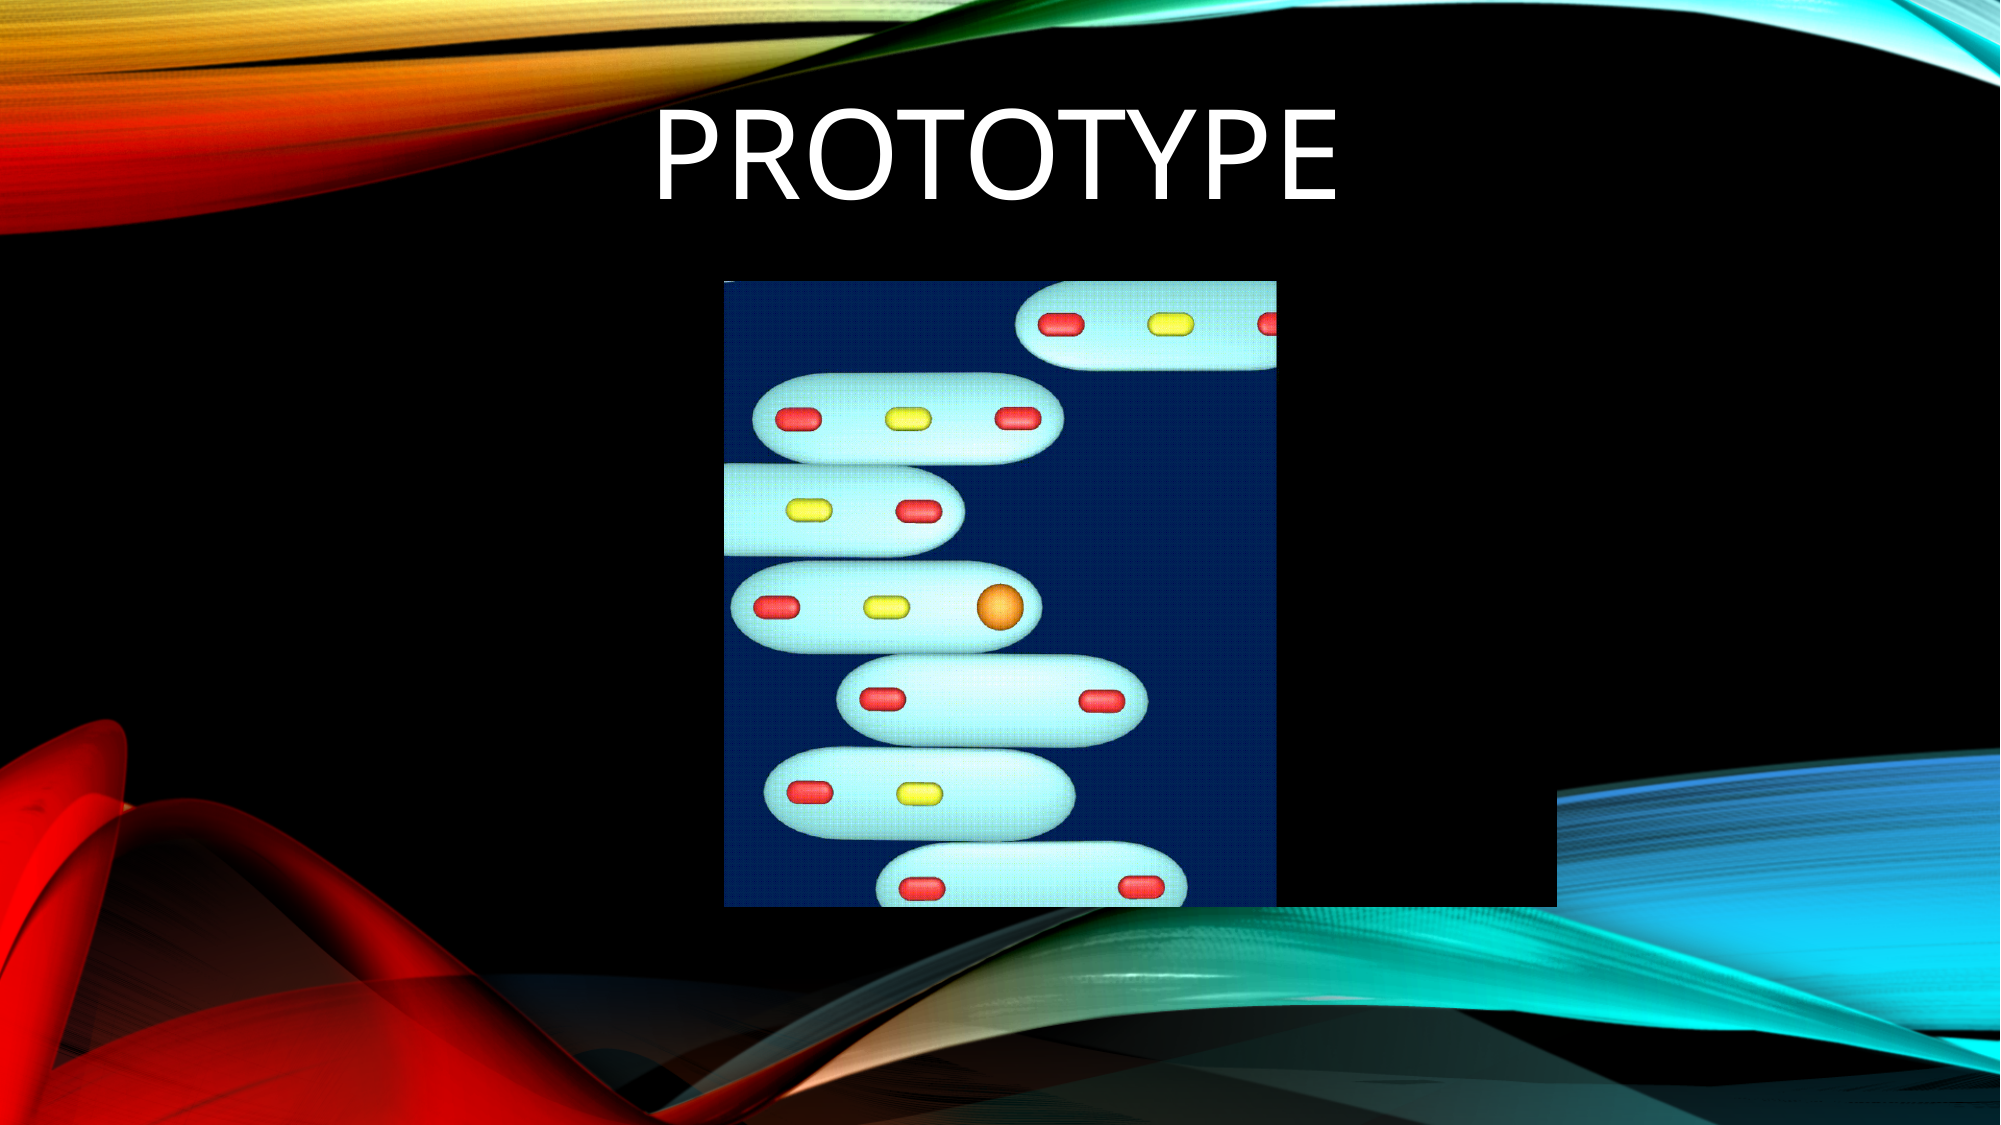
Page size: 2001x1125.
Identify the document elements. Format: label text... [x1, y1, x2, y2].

title Prototype [634, 83, 1366, 227]
picture [443, 281, 1557, 907]
